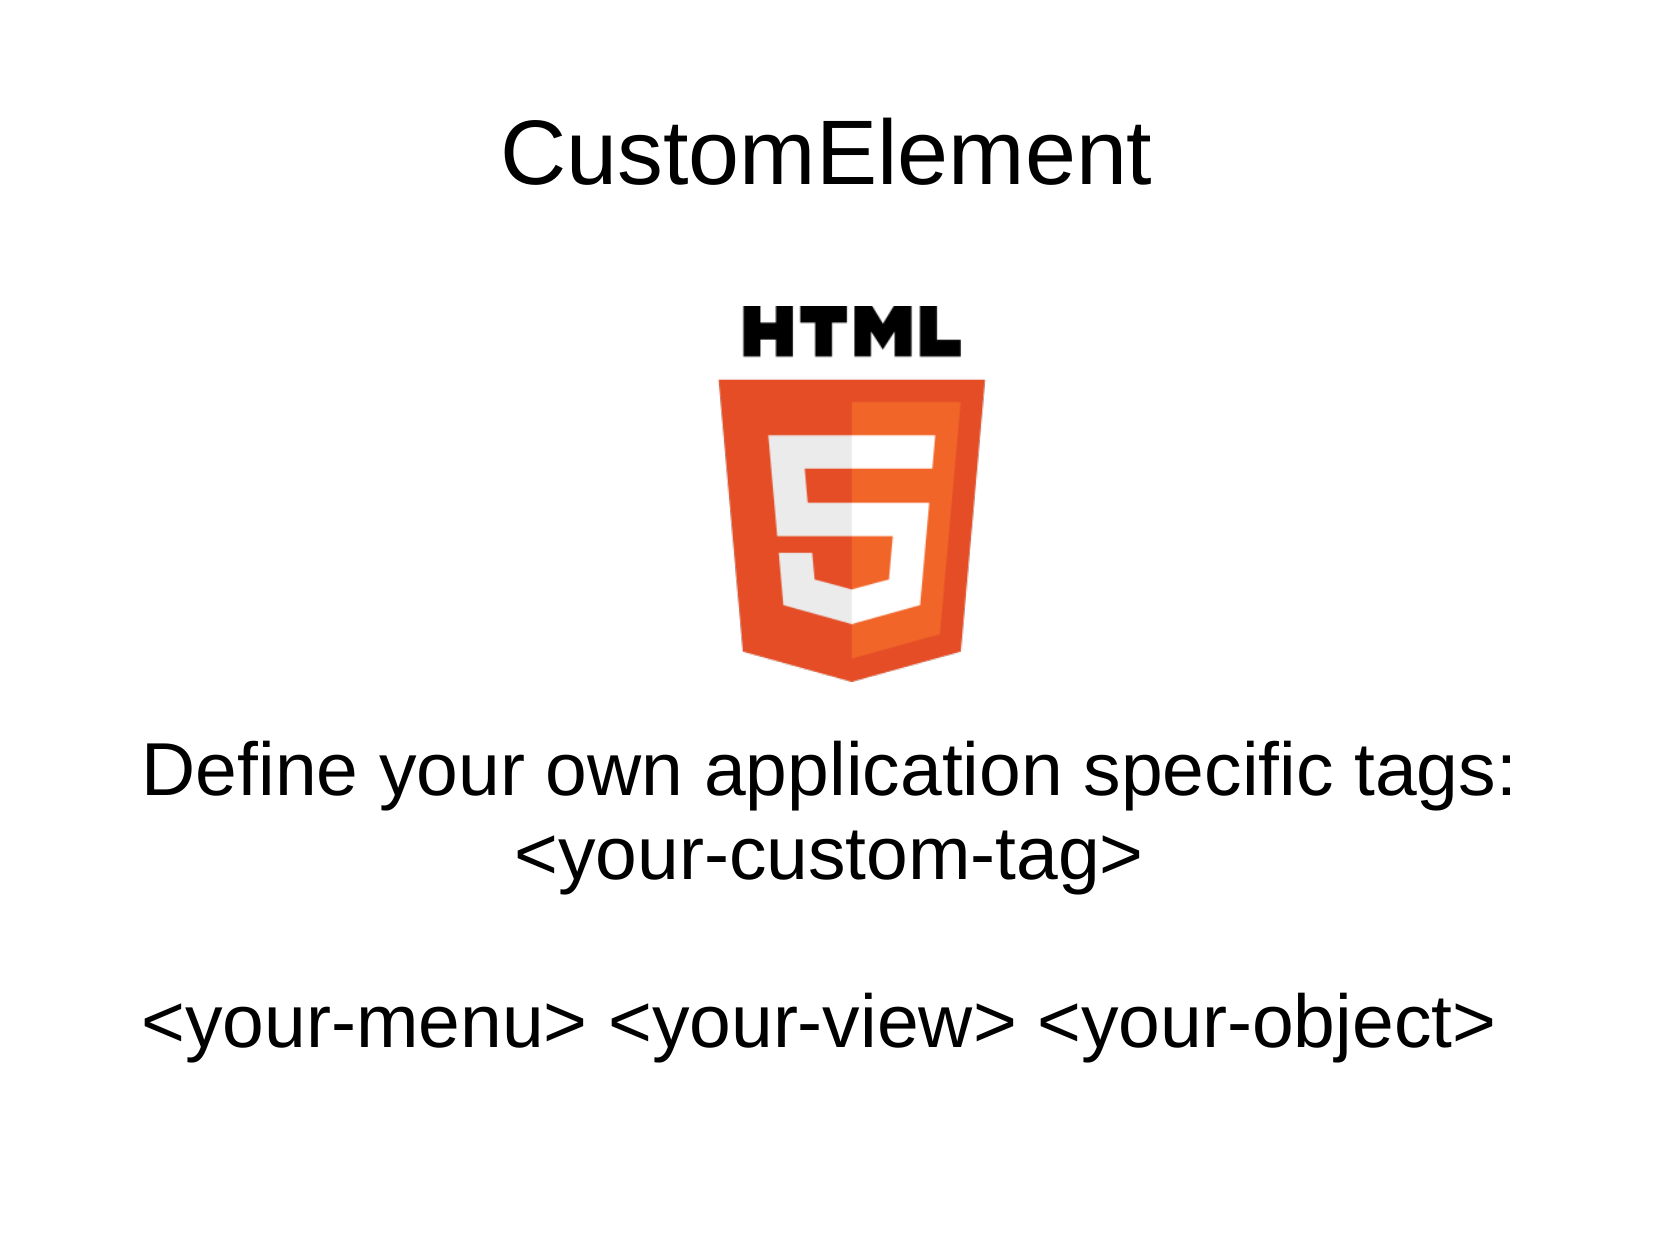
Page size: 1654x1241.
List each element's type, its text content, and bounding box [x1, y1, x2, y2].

title CustomElement [82, 49, 1571, 257]
picture [664, 306, 1040, 682]
text_box Define your own application specific tags: <your-custom-tag> <your-menu> <your-view> <your-object> [126, 720, 1575, 1071]
